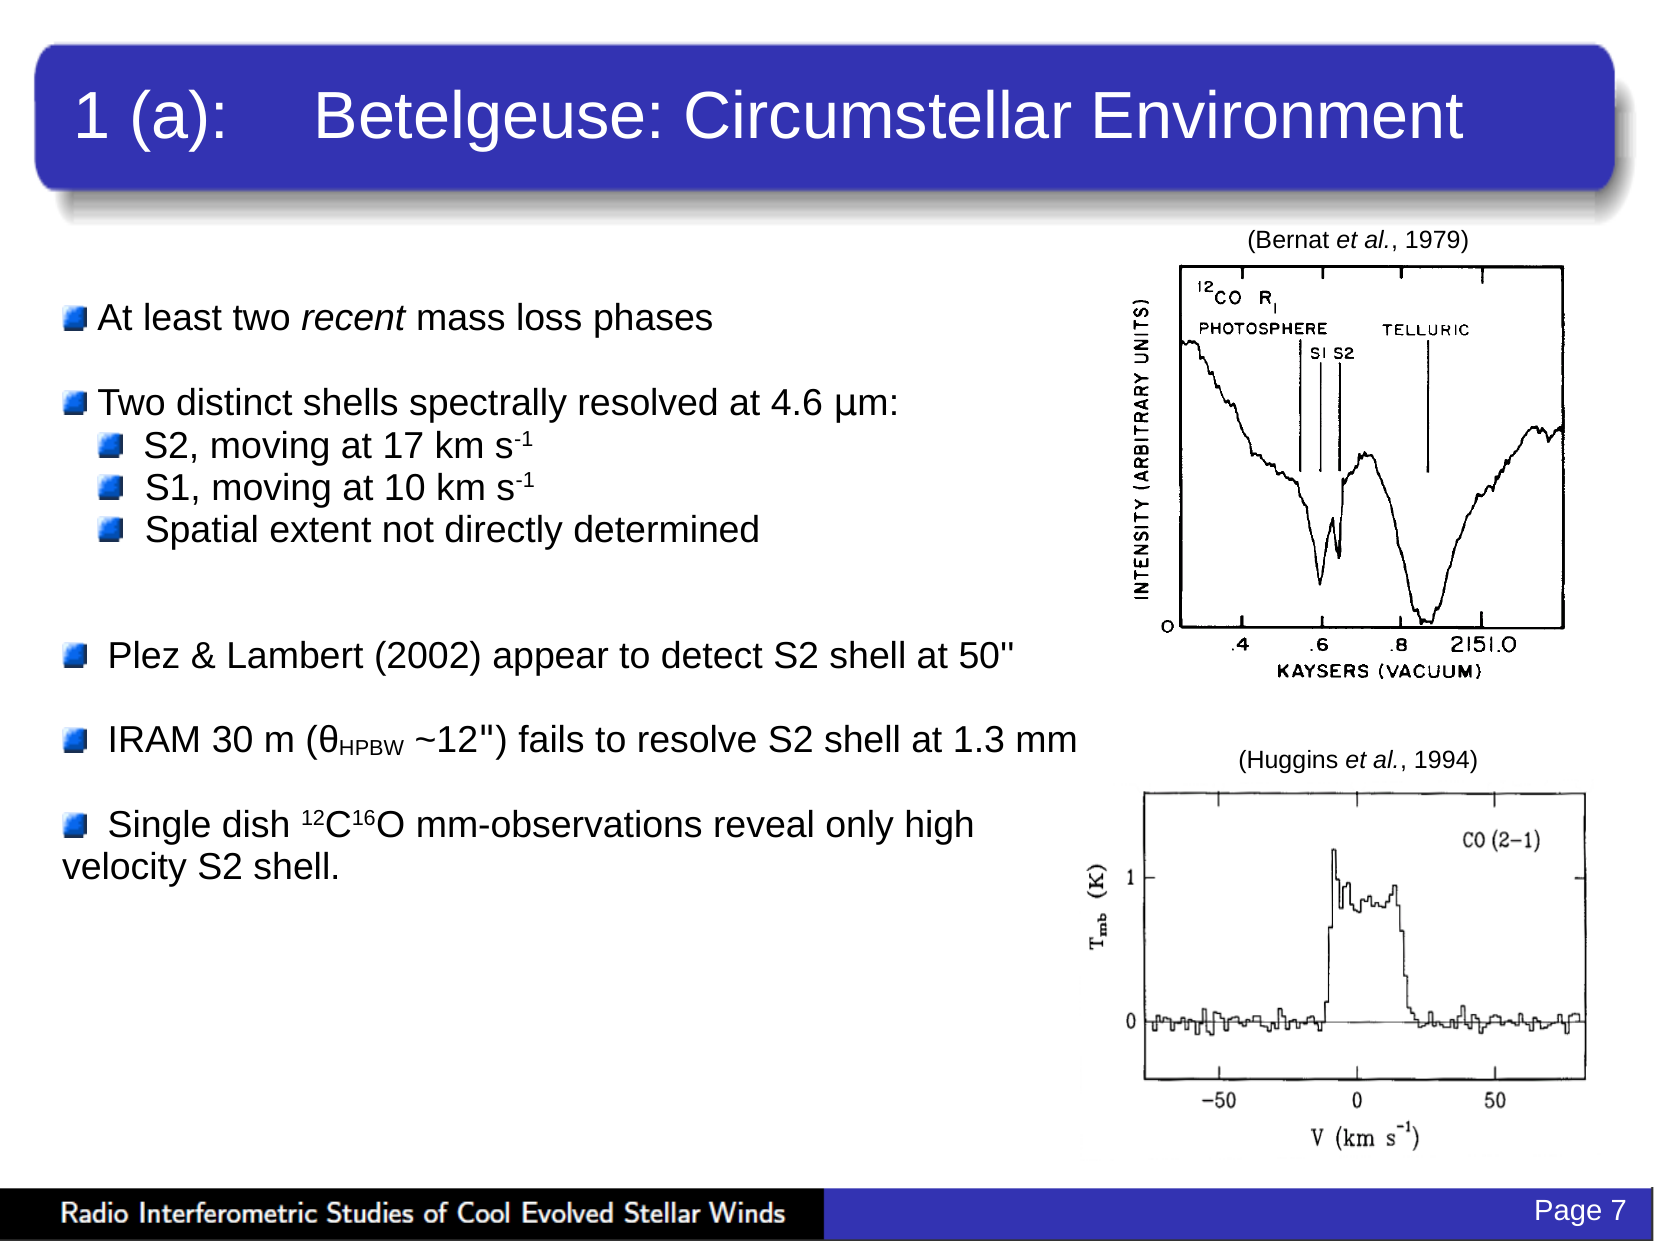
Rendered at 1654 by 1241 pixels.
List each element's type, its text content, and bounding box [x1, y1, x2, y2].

picture [23, 29, 1648, 237]
text_box At least two recent mass loss phases Two distinct shells spectrally resolved at 4.6 μm: S2, moving at 17 km s-1 S1, moving at 10 km s-1 Spatial extent not directly determined Plez & Lambert (2002) appear to detect S2 shell at 50'' IRAM 30 m (θHPBW ~12") fails to resolve S2 shell at 1.3 mm Single dish 12C16O mm-observations reveal only high velocity S2 shell. [47, 289, 1111, 907]
picture [0, 1187, 1654, 1241]
picture [1116, 241, 1589, 691]
text_box Page 7 [814, 1187, 1642, 1235]
picture [1079, 779, 1601, 1161]
text_box (Huggins et al., 1994) [1181, 738, 1536, 798]
text_box 1 (a): Betelgeuse: Circumstellar Environment [59, 70, 1595, 189]
text_box (Bernat et al., 1979) [1181, 218, 1536, 278]
